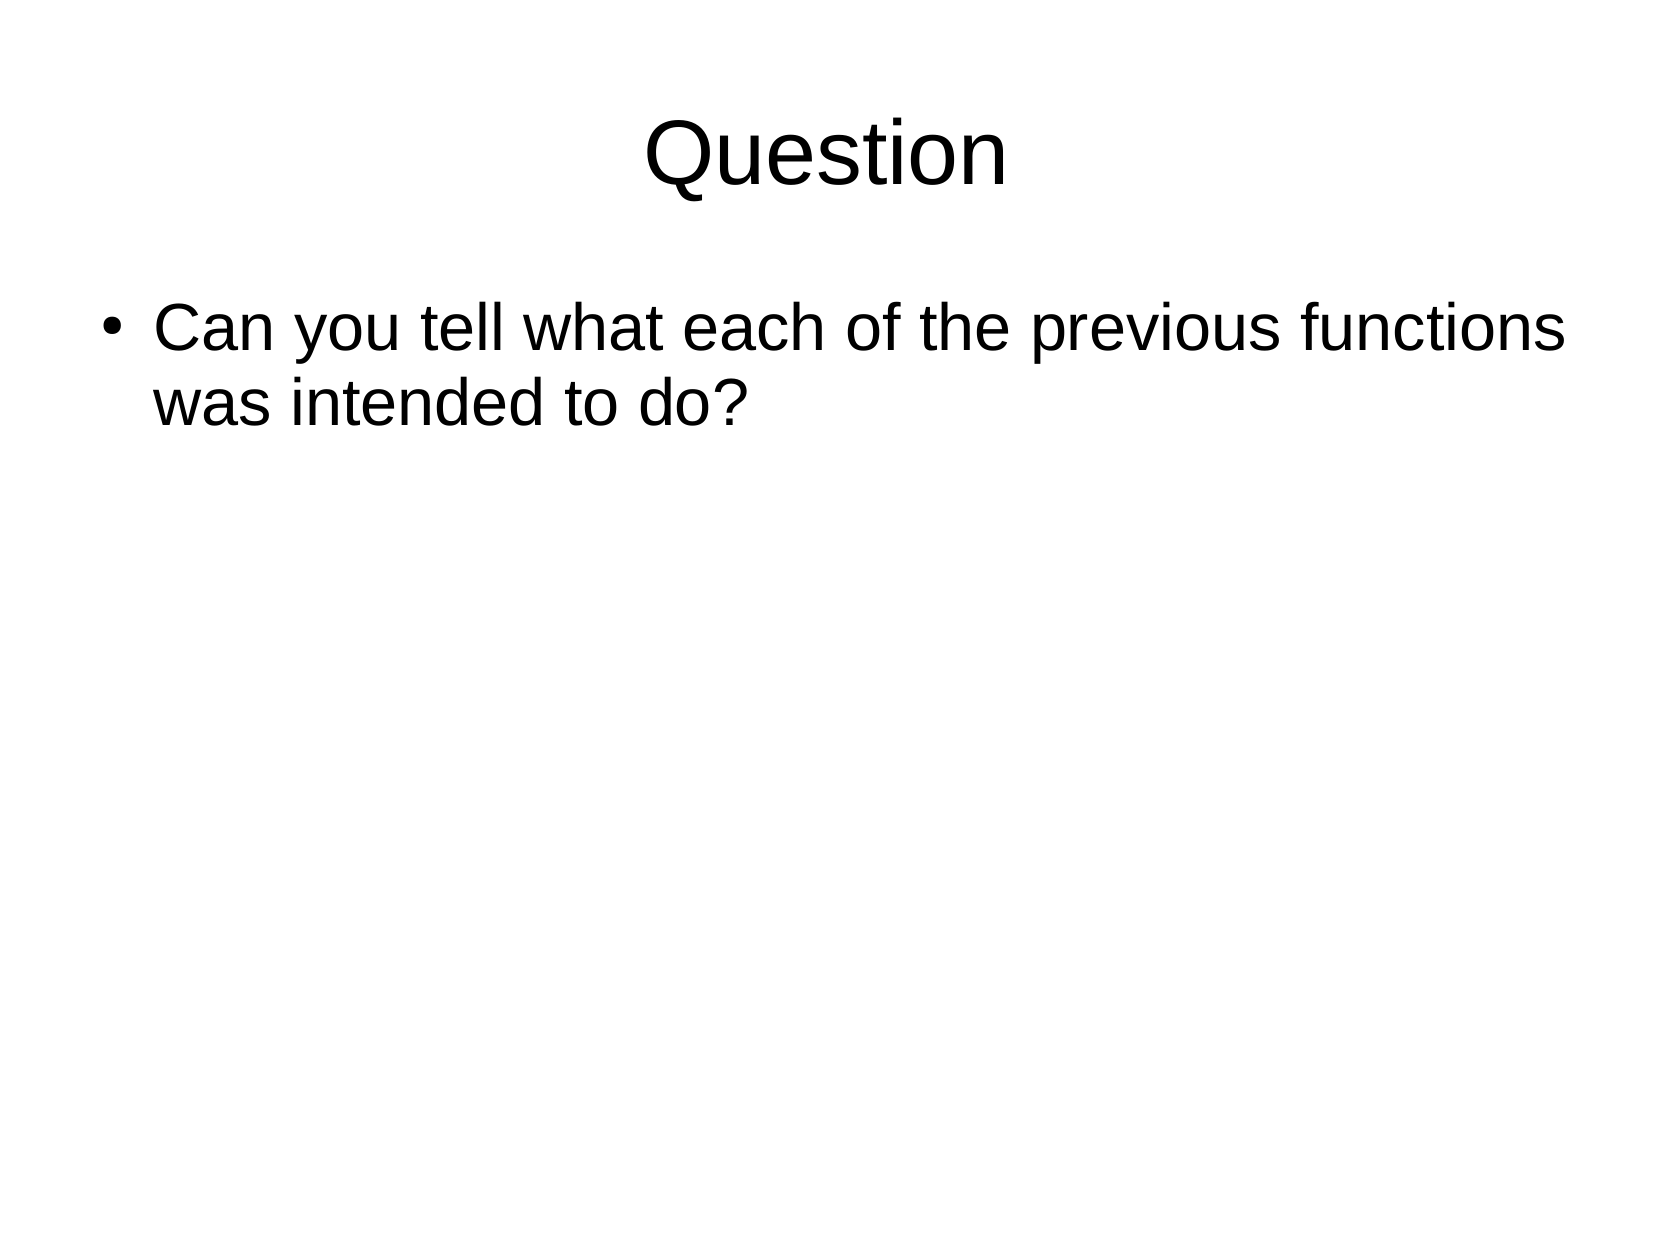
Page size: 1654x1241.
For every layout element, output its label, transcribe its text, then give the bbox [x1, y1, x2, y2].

list Can you tell what each of the previous functions was intended to do? [82, 290, 1571, 1010]
title Question [82, 49, 1571, 257]
